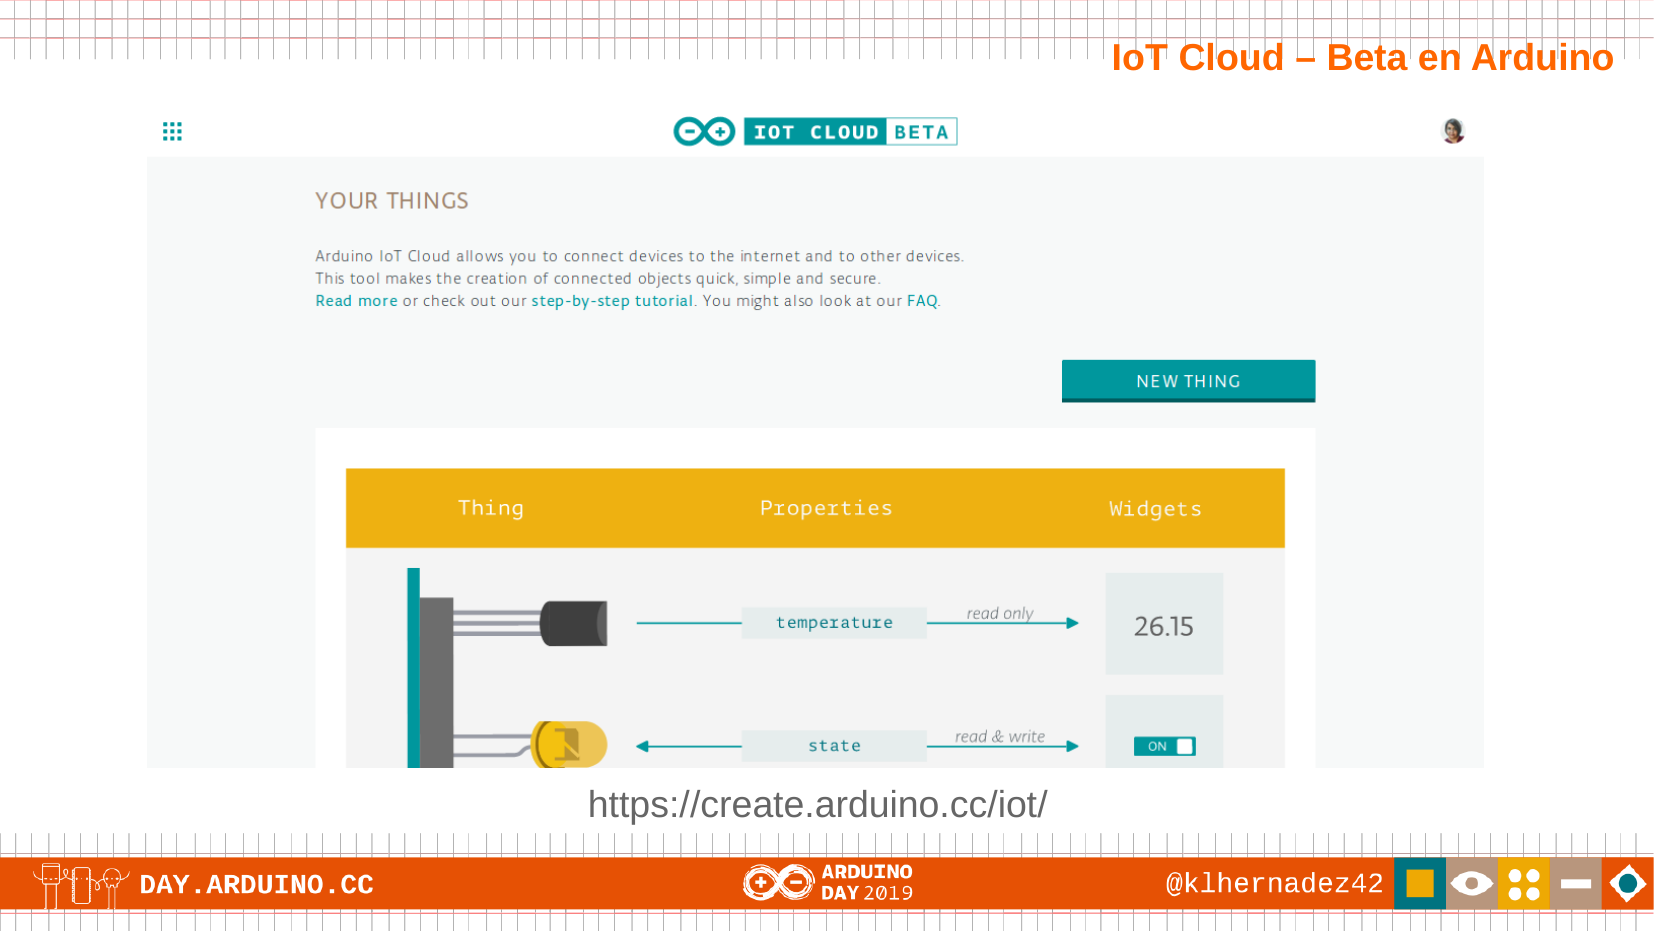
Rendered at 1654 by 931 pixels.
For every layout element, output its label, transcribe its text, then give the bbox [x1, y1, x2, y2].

text_box IoT Cloud – Beta en Arduino [377, 29, 1630, 101]
text_box https://create.arduino.cc/iot/ [573, 775, 1063, 833]
picture [0, 0, 1654, 931]
